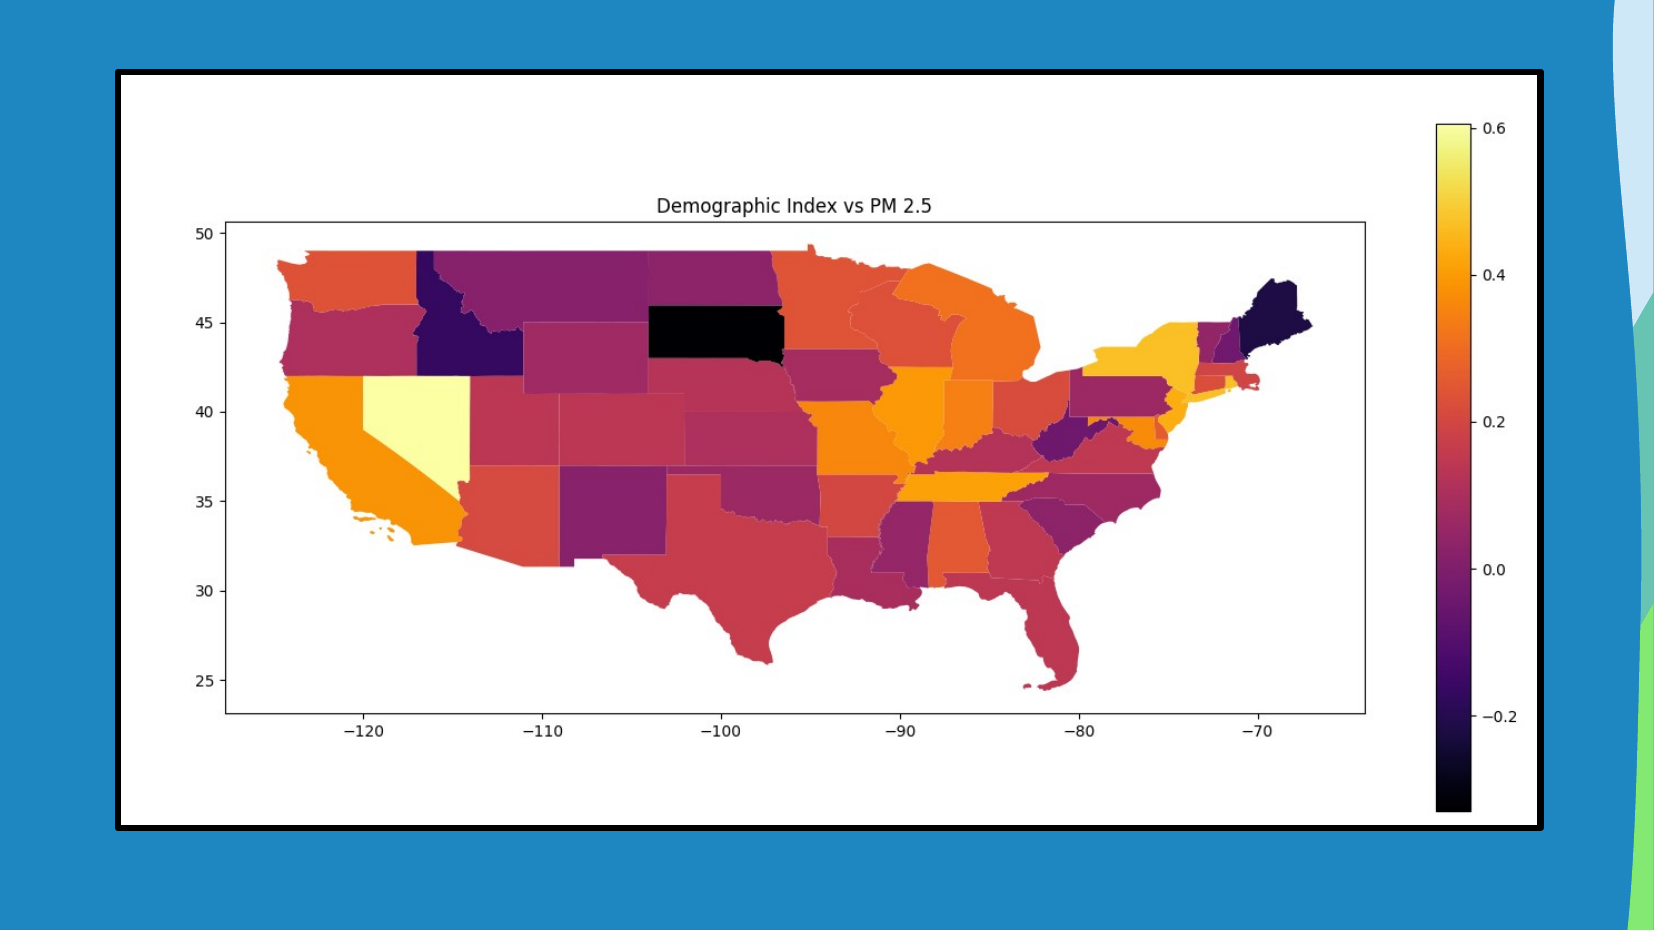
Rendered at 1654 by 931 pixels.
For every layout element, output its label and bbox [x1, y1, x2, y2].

picture [120, 75, 1538, 825]
